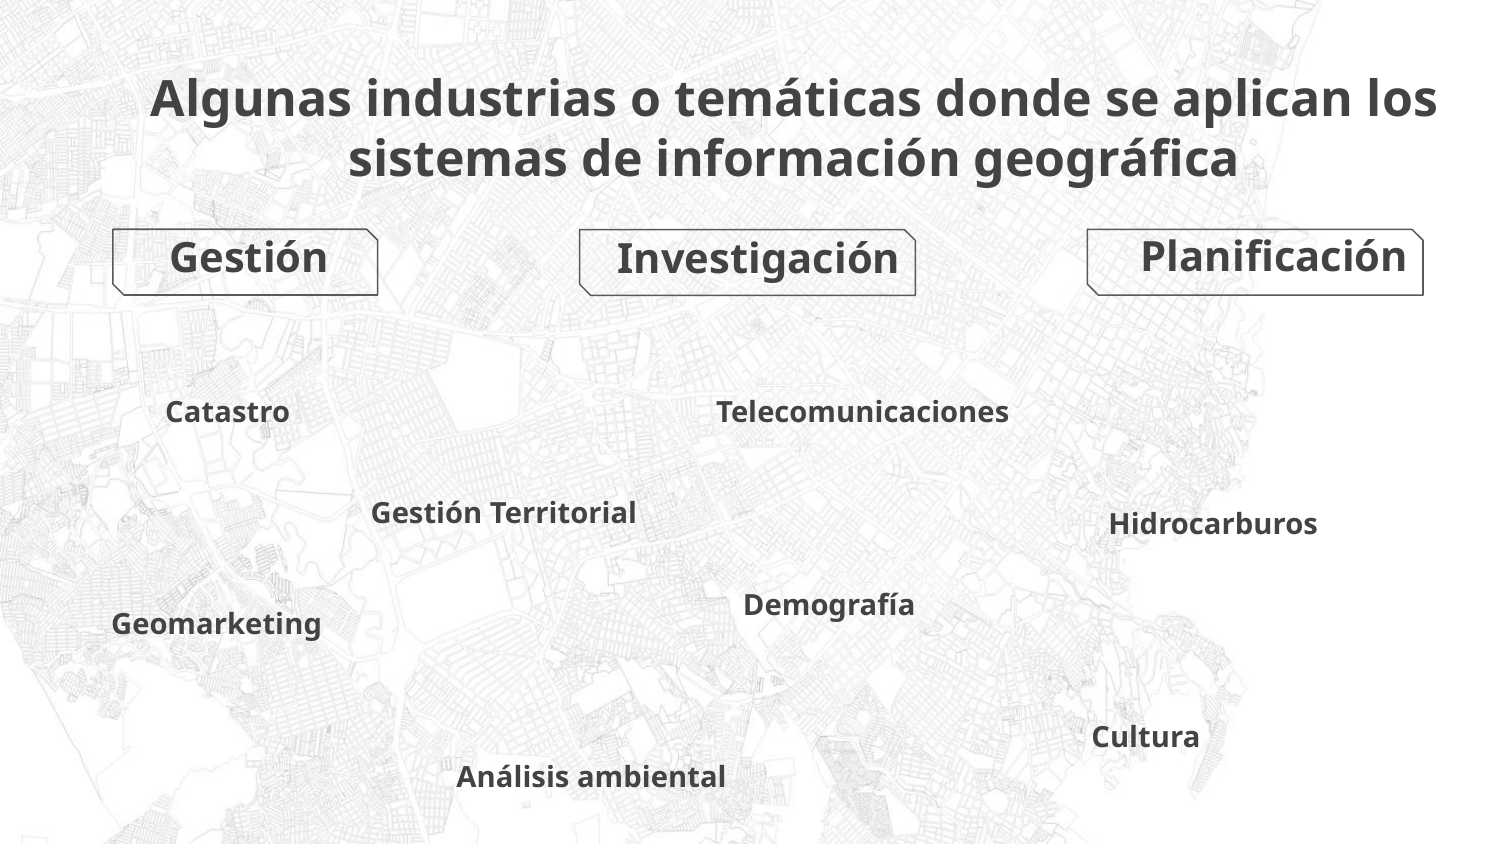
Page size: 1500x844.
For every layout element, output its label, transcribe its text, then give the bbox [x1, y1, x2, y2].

text_box Cultura [1001, 708, 1292, 768]
picture [0, 0, 1500, 844]
text_box Algunas industrias o temáticas donde se aplican los sistemas de información geográfica [88, 51, 1500, 207]
text_box Catastro [82, 383, 373, 444]
text_box Geomarketing [70, 585, 363, 655]
text_box Gestión [118, 231, 344, 294]
text_box Gestión Territorial [339, 484, 670, 545]
text_box Hidrocarburos [1068, 495, 1359, 555]
text_box Análisis ambiental [420, 747, 763, 808]
text_box Demografía [684, 575, 975, 636]
text_box Planificación [1092, 231, 1422, 294]
text_box Telecomunicaciones [681, 383, 1045, 444]
text_box Investigación [581, 231, 914, 294]
